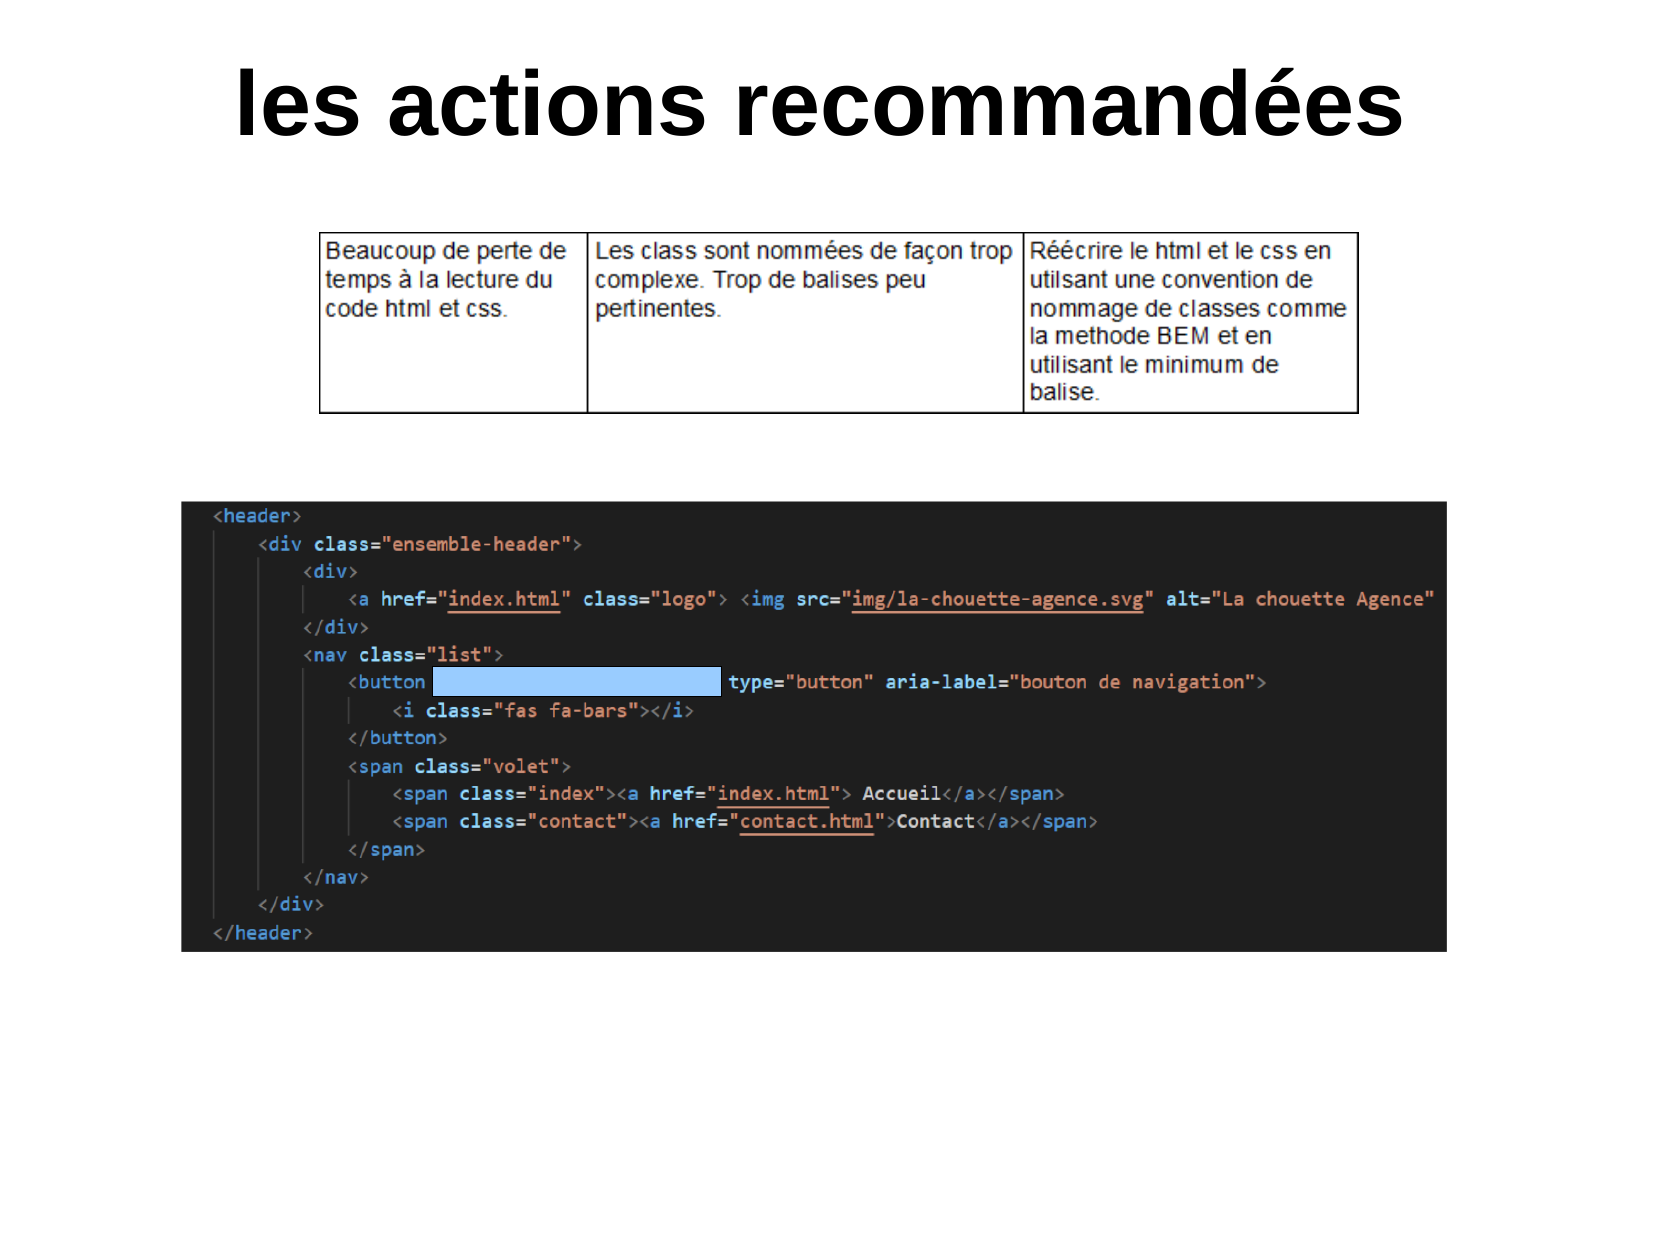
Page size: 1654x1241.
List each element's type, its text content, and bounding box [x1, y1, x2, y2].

picture [181, 501, 1447, 952]
title les actions recommandées [76, 0, 1565, 208]
text_box [432, 666, 722, 697]
picture [319, 232, 1359, 414]
